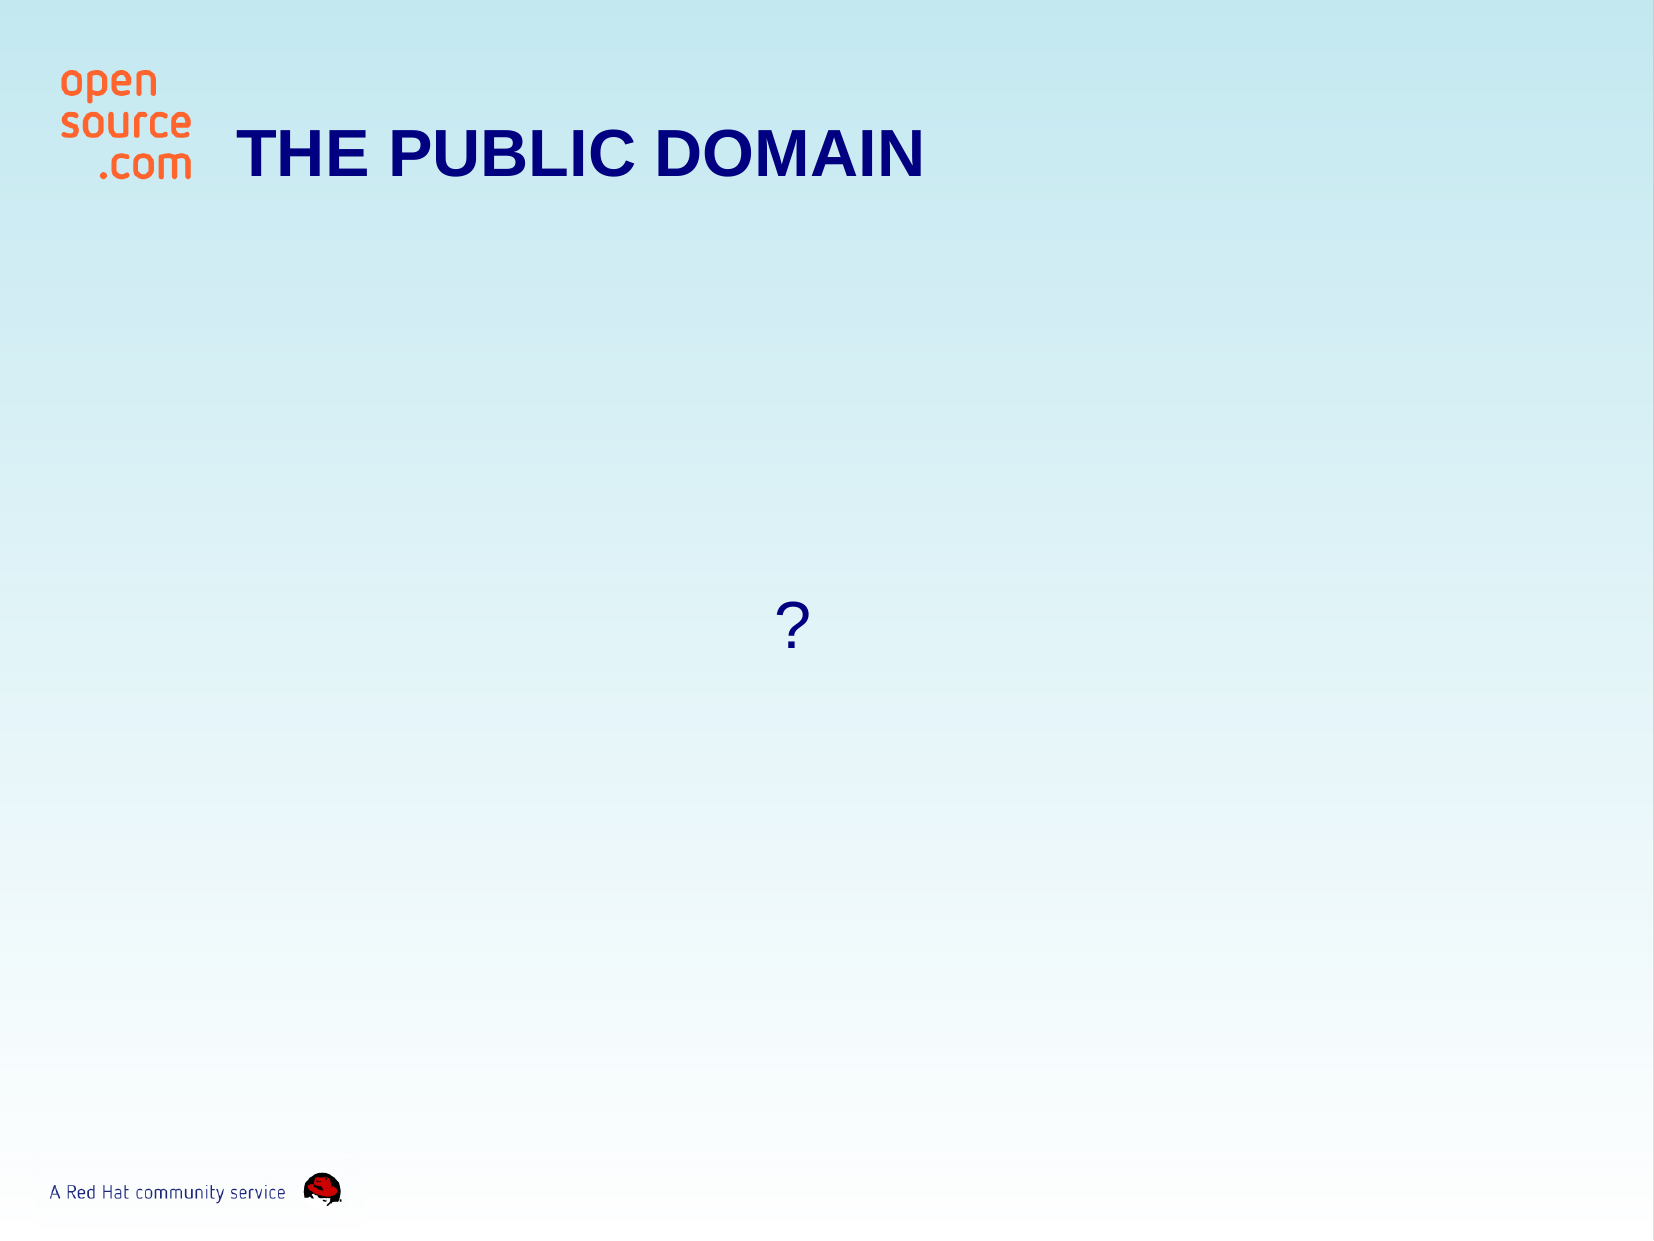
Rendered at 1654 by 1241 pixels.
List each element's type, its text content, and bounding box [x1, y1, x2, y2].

picture [0, 0, 1654, 1241]
subtitle ? [49, 102, 1538, 1148]
title THE PUBLIC DOMAIN [236, 56, 1654, 250]
